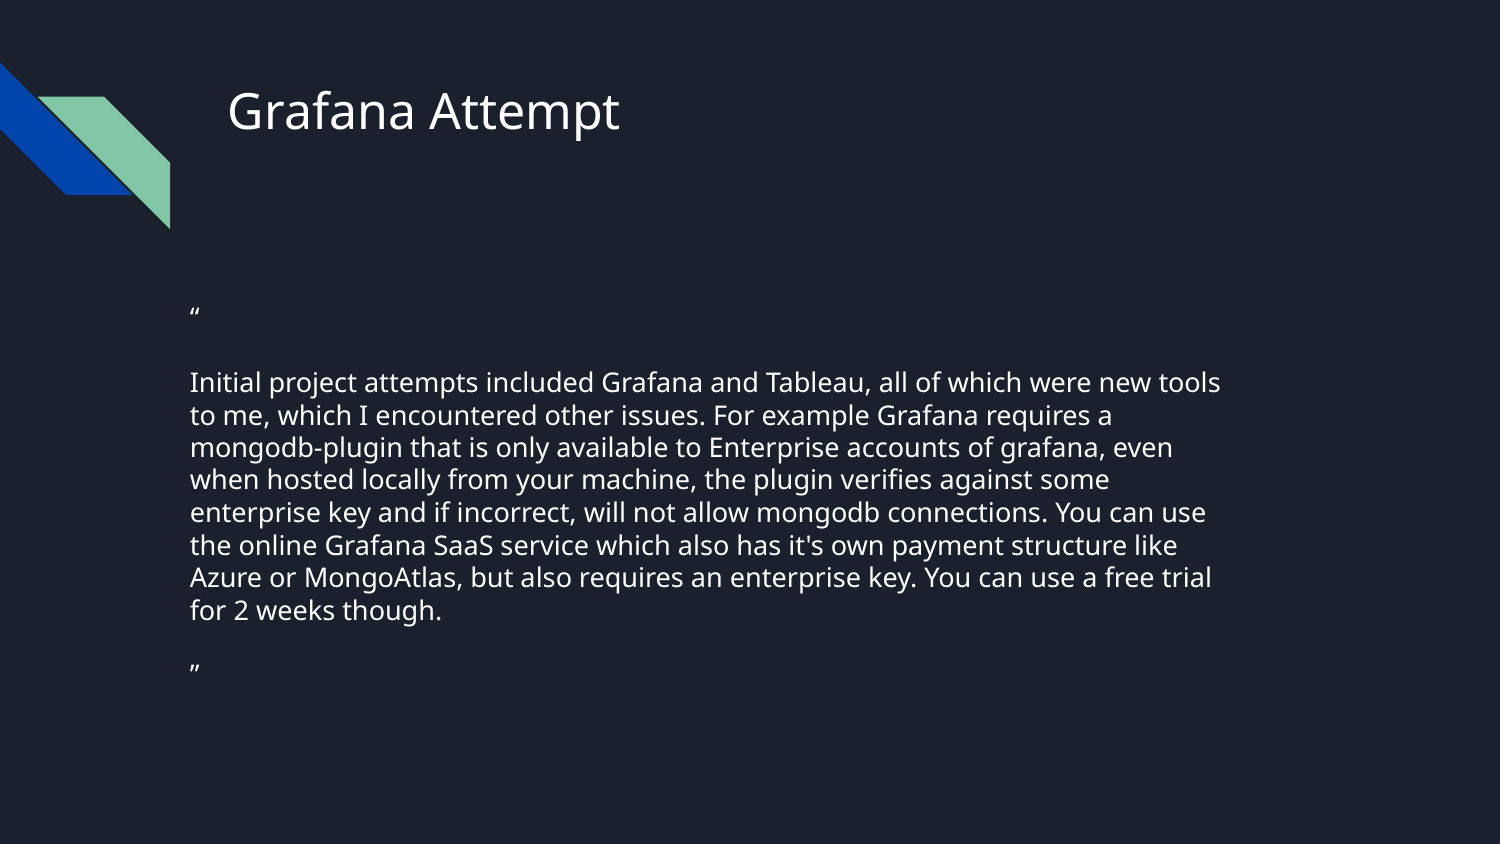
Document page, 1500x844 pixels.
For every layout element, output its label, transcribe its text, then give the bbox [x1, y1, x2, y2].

title Grafana Attempt [212, 64, 1368, 215]
text_box “ Initial project attempts included Grafana and Tableau, all of which were new tools to me, which I encountered other issues. For example Grafana requires a mongodb-plugin that is only available to Enterprise accounts of grafana, even when hosted locally from your machine, the plugin verifies against some enterprise key and if incorrect, will not allow mongodb connections. You can use the online Grafana SaaS service which also has it's own payment structure like Azure or MongoAtlas, but also requires an enterprise key. You can use a free trial for 2 weeks though. ” [174, 285, 1246, 685]
